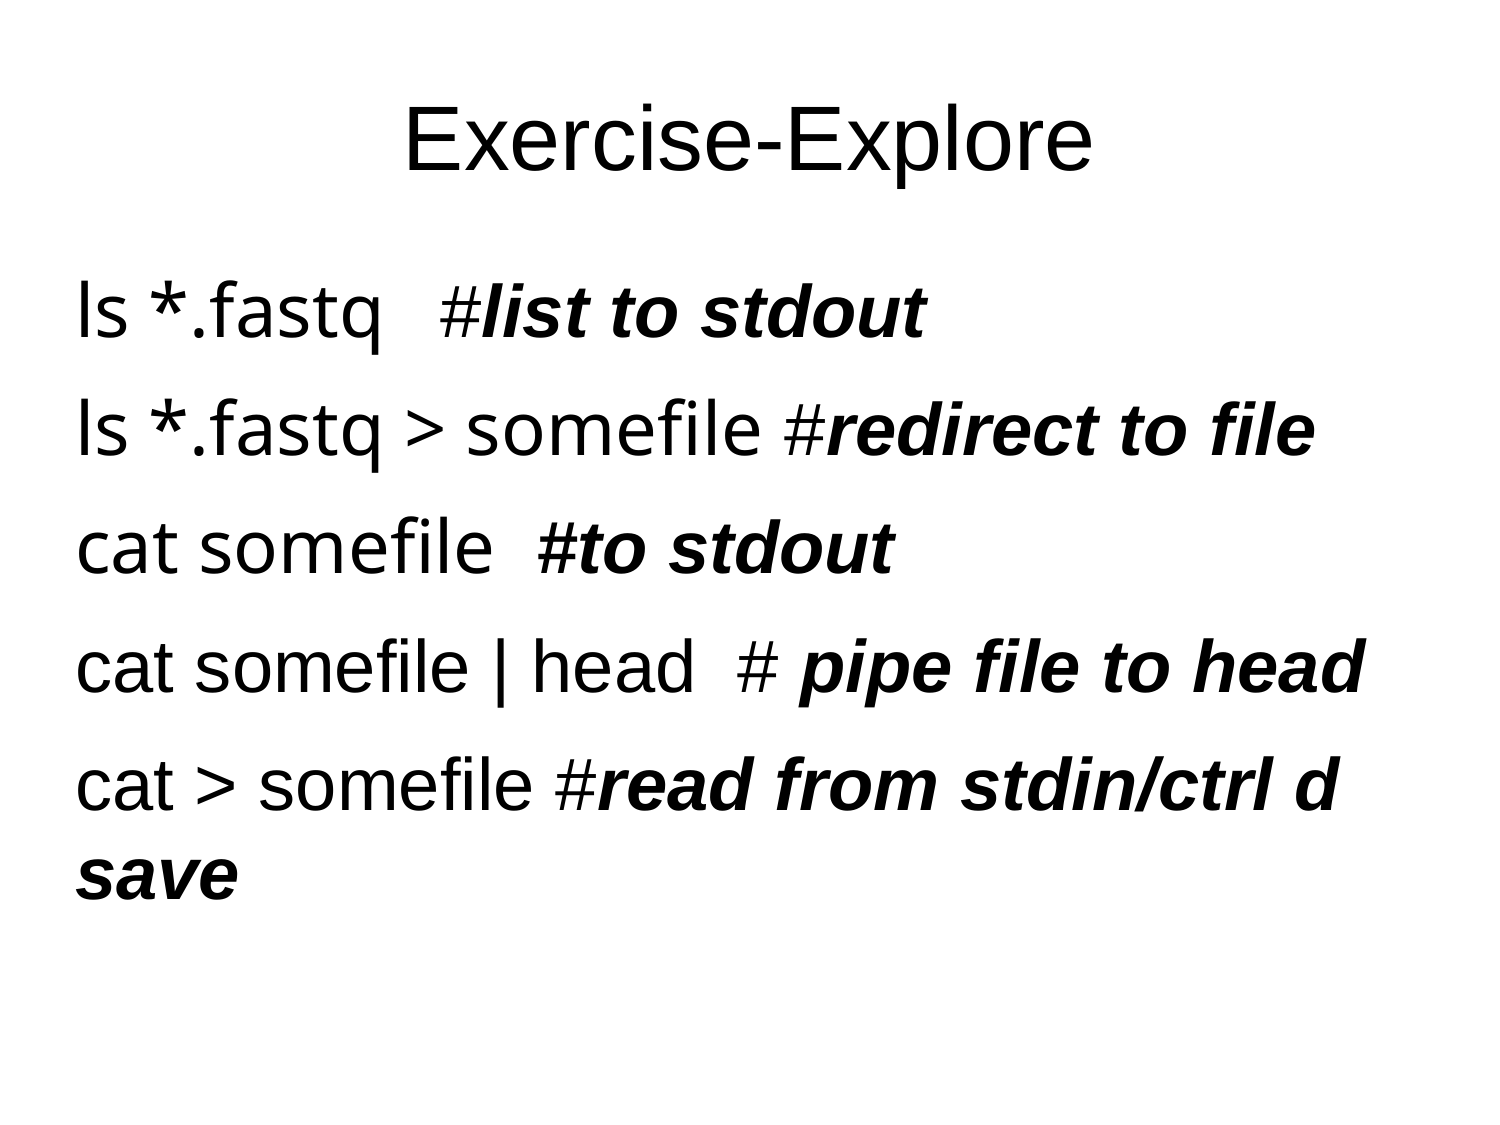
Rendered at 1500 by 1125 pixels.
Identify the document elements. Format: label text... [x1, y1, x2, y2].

title Exercise-Explore [75, 44, 1425, 233]
list ls *.fastq #list to stdout ls *.fastq > somefile #redirect to file cat somefile #to stdout cat somefile | head # pipe file to head cat > somefile #read from stdin/ctrl d save [75, 263, 1430, 916]
